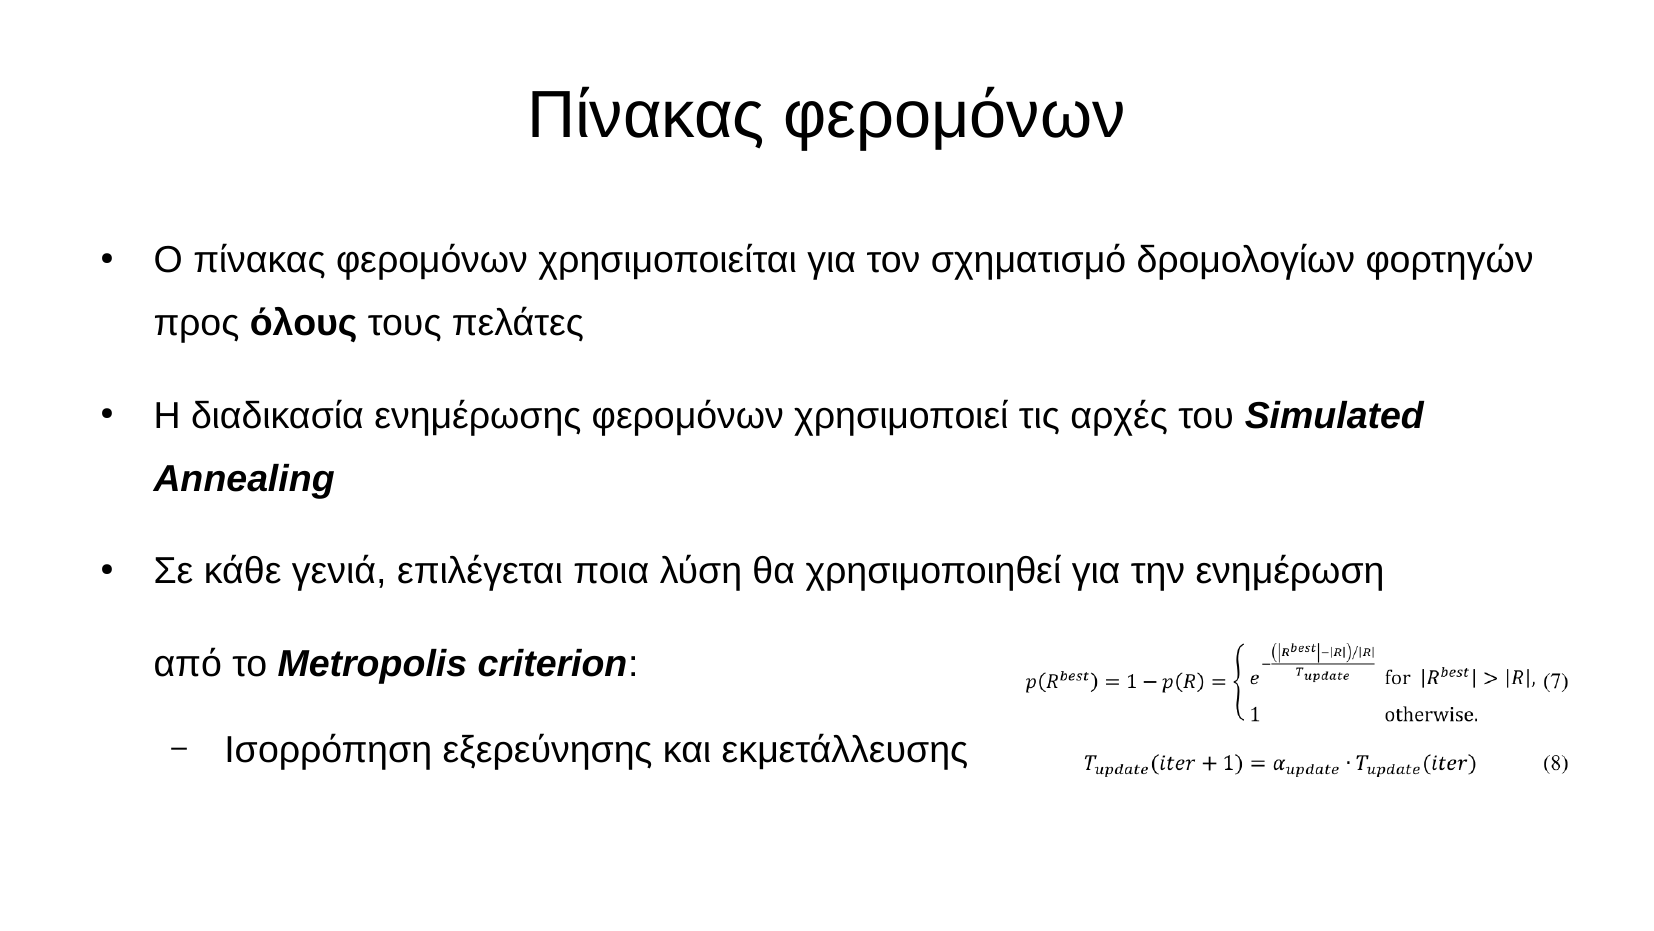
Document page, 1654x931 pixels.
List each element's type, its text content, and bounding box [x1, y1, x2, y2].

list Ο πίνακας φερομόνων χρησιμοποιείται για τον σχηματισμό δρομολογίων φορτηγών προς όλους τους πελάτες Η διαδικασία ενημέρωσης φερομόνων χρησιμοποιεί τις αρχές του Simulated Annealing Σε κάθε γενιά, επιλέγεται ποια λύση θα χρησιμοποιηθεί για την ενημέρωση από το Metropolis criterion: Ισορρόπηση εξερεύνησης και εκμετάλλευσης [82, 217, 1571, 863]
picture [1012, 626, 1576, 788]
title Πίνακας φερομόνων [82, 37, 1571, 193]
